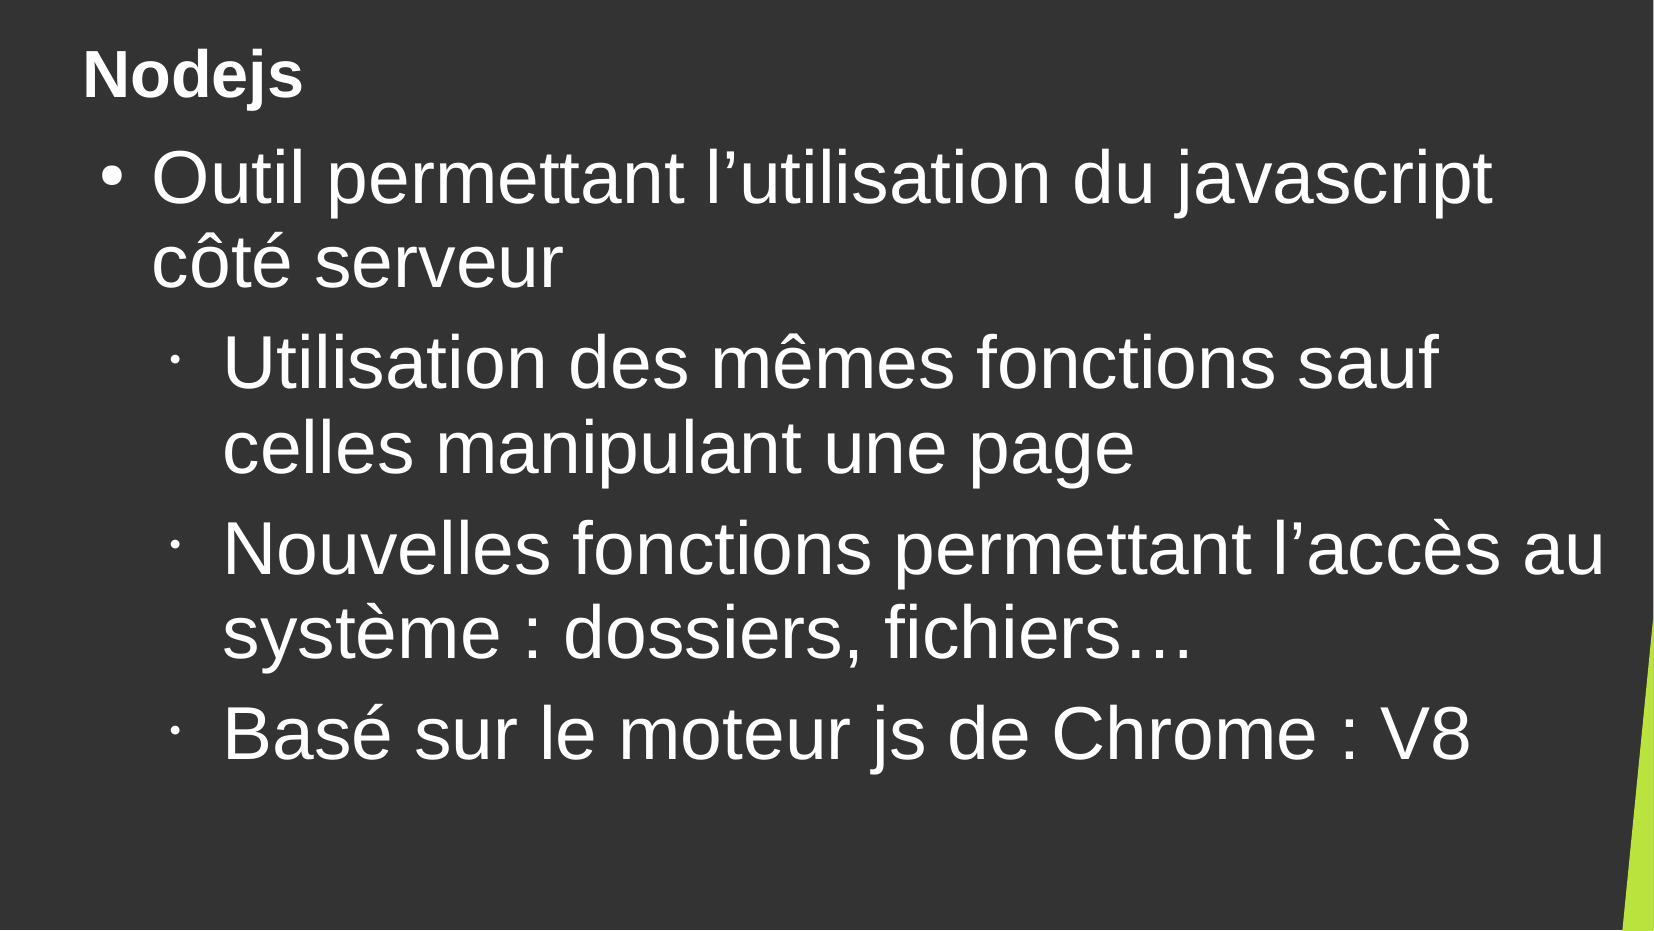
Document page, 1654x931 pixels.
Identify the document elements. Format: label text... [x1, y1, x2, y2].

list Outil permettant l’utilisation du javascript côté serveur Utilisation des mêmes fonctions sauf celles manipulant une page Nouvelles fonctions permettant l’accès au système : dossiers, fichiers… Basé sur le moteur js de Chrome : V8 [80, 135, 1619, 827]
title Nodejs [82, 37, 1571, 112]
text_box [1622, 609, 1654, 931]
